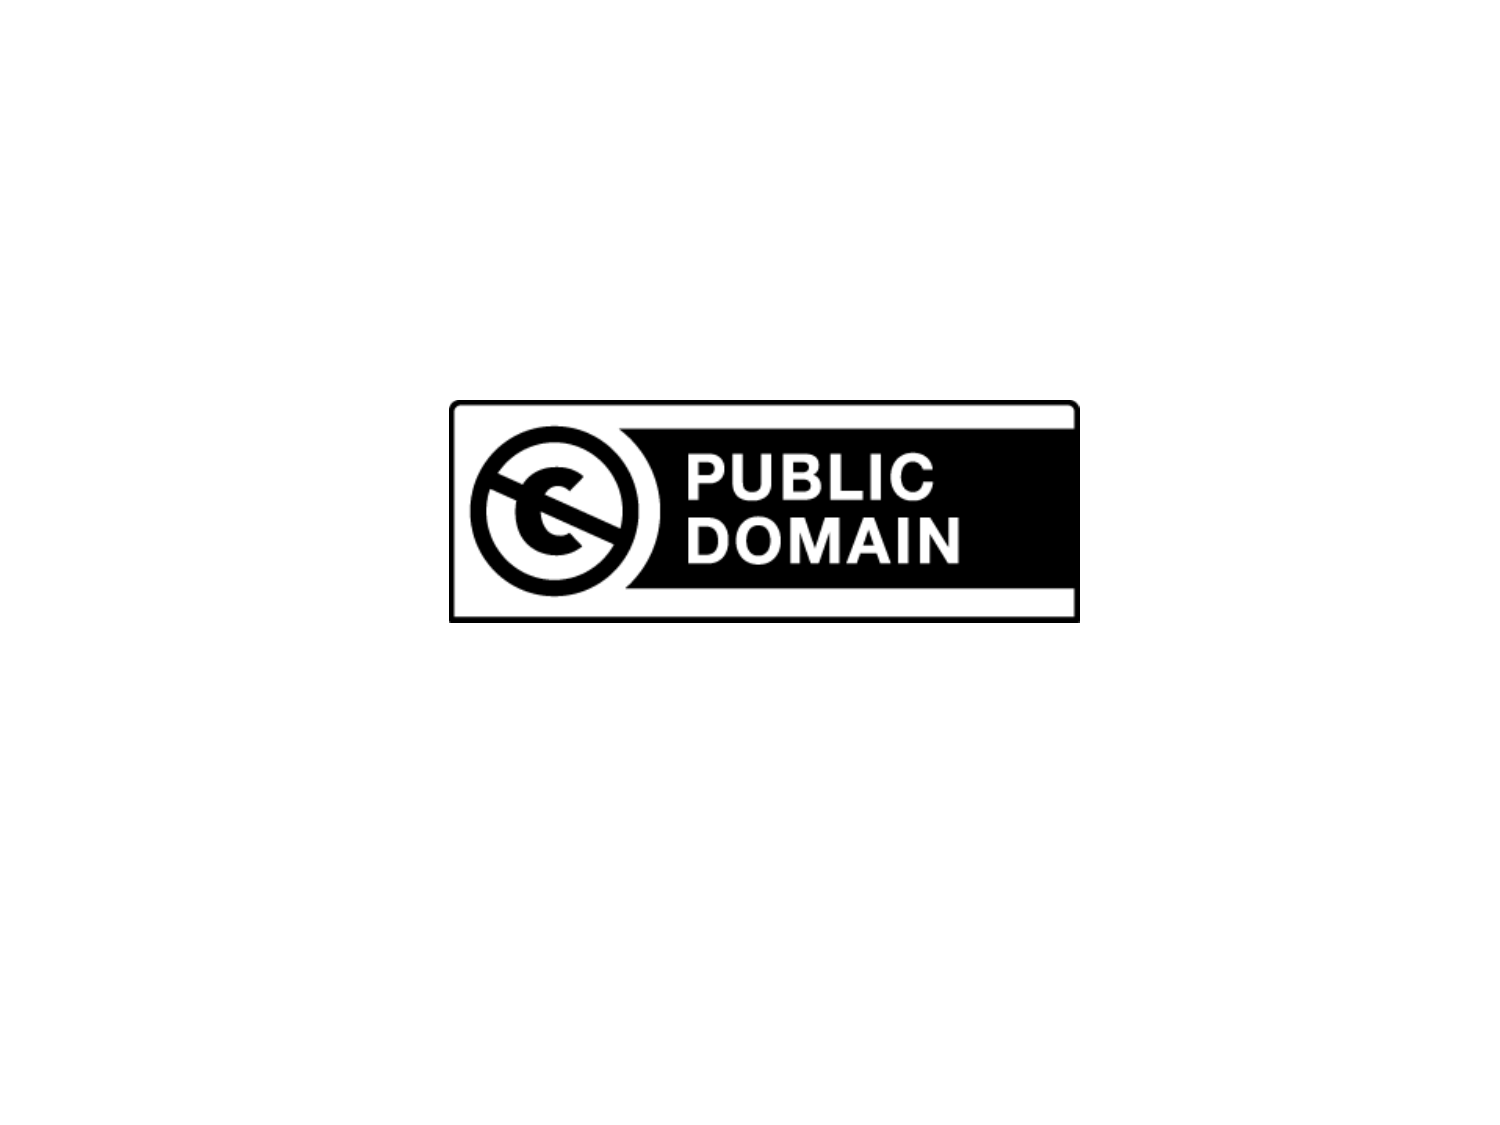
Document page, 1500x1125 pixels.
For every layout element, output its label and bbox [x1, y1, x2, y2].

picture [449, 400, 1080, 623]
